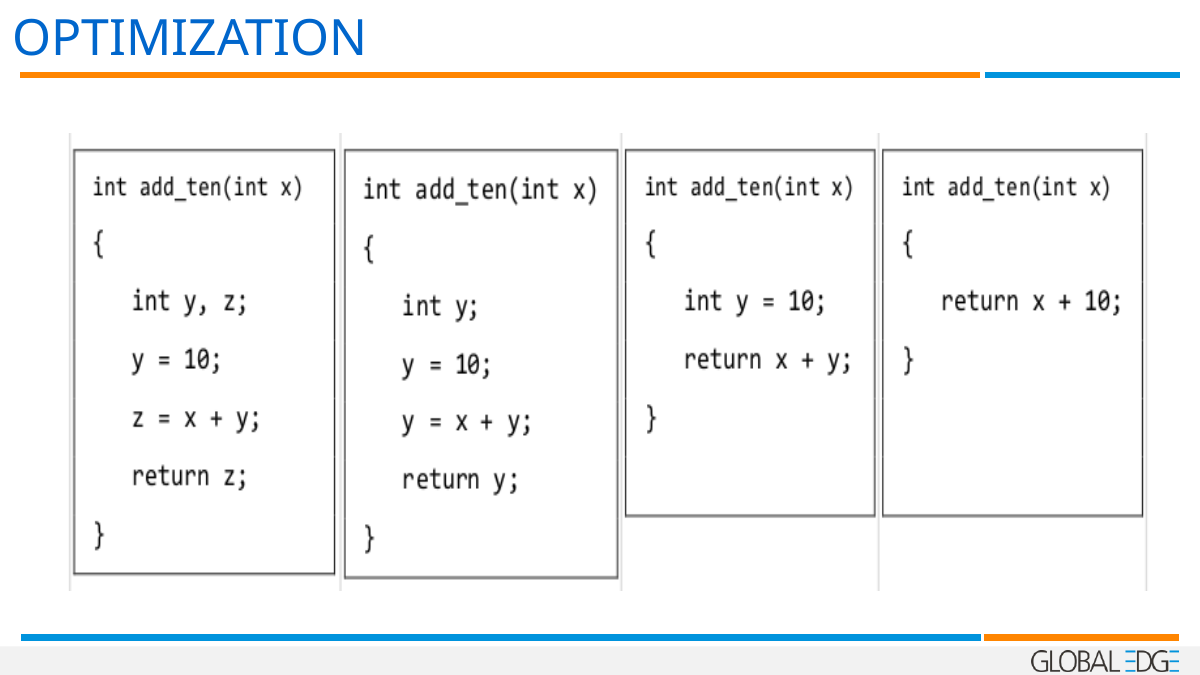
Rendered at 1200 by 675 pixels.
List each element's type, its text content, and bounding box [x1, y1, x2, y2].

picture [23, 133, 1182, 591]
title OPTIMIZATION [12, 6, 1088, 66]
picture [1031, 650, 1179, 672]
